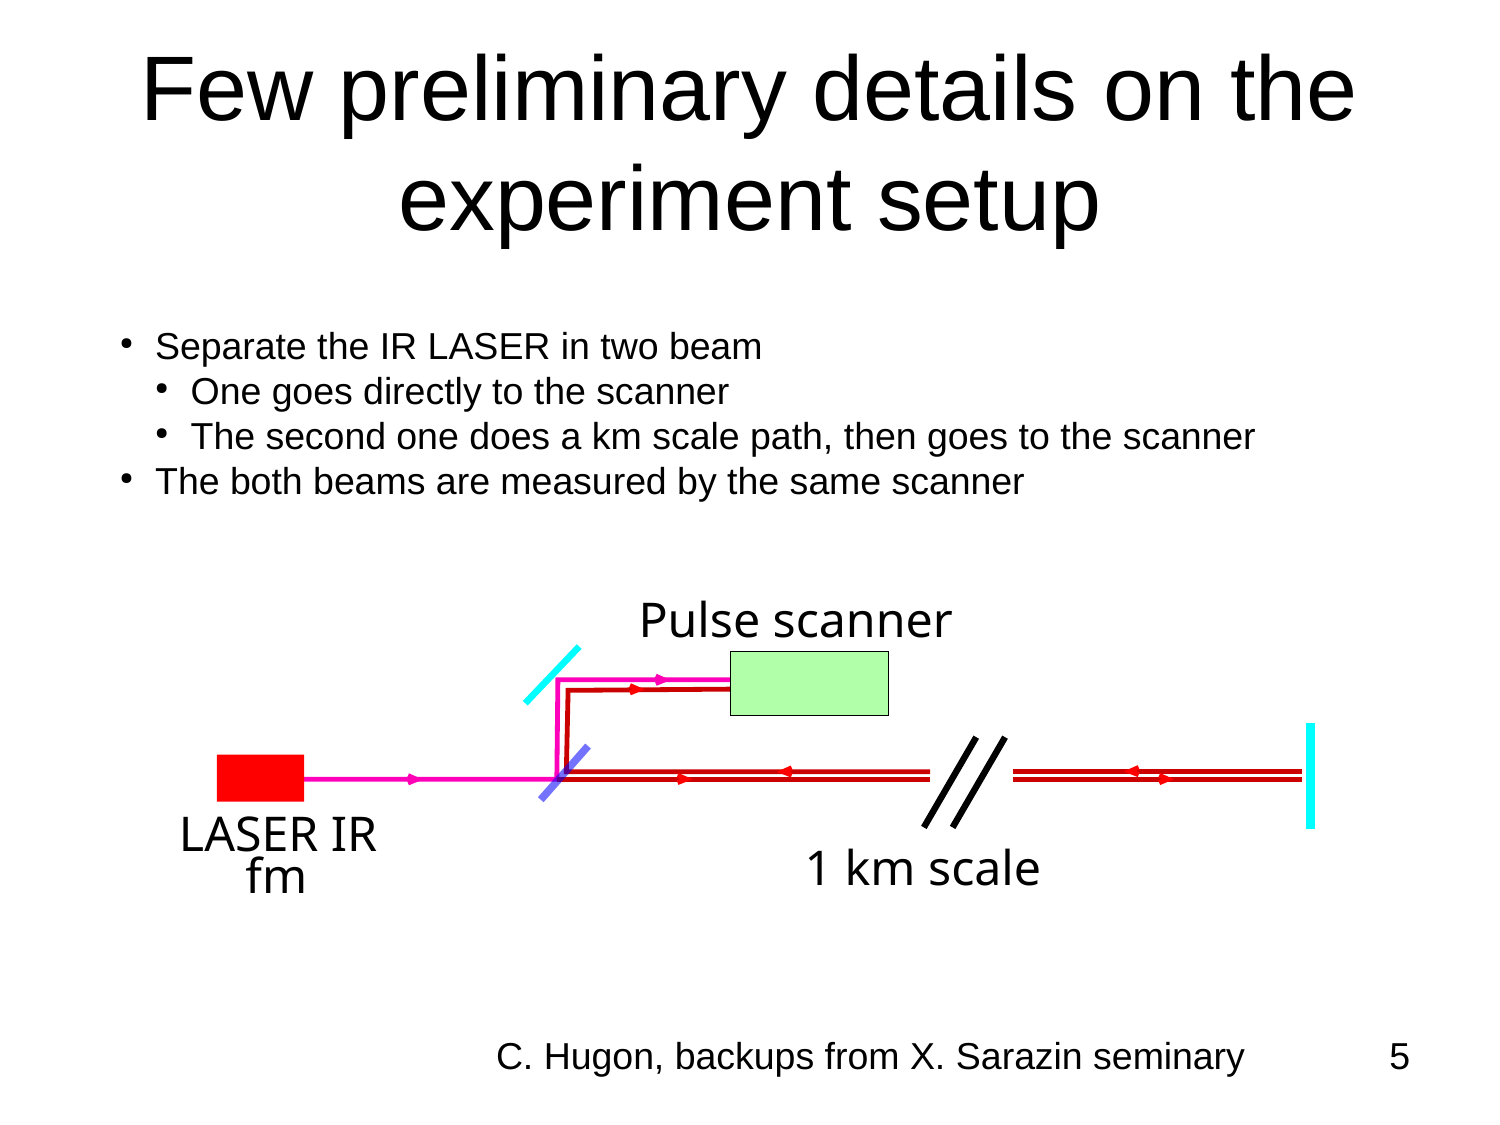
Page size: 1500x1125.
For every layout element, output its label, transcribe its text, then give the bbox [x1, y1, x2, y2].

picture [164, 600, 1321, 895]
text_box Separate the IR LASER in two beam One goes directly to the scanner The second one does a km scale path, then goes to the scanner The both beams are measured by the same scanner [105, 314, 1351, 510]
title Few preliminary details on the experiment setup [75, 21, 1426, 257]
